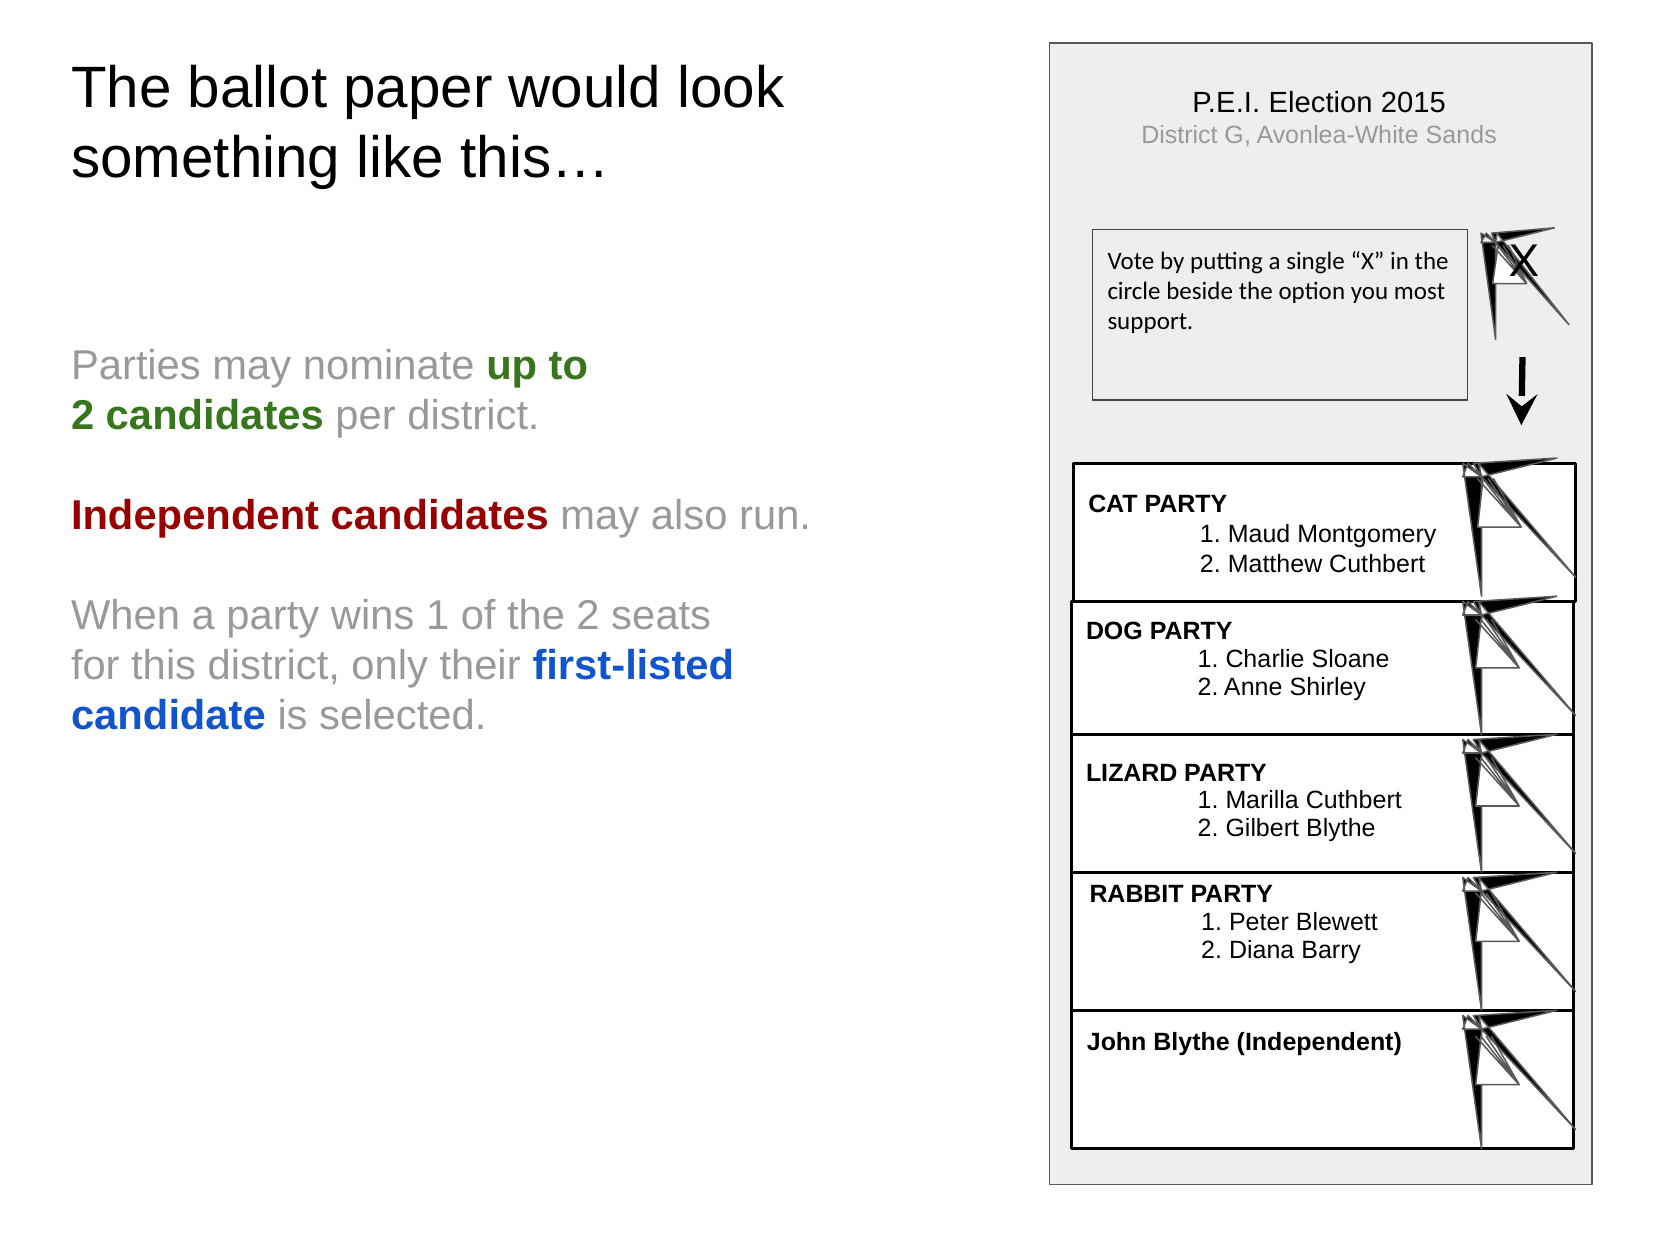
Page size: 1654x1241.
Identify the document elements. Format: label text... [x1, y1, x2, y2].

text_box LIZARD PARTY 1. Marilla Cuthbert 2. Gilbert Blythe [1071, 750, 1418, 851]
text_box RABBIT PARTY 1. Peter Blewett 2. Diana Barry [1074, 872, 1394, 981]
text_box [1049, 42, 1593, 1185]
text_box P.E.I. Election 2015 District G, Avonlea-White Sands [1085, 68, 1554, 222]
text_box X [1493, 222, 1547, 279]
text_box CAT PARTY 1. Maud Montgomery 2. Matthew Cuthbert [1073, 472, 1458, 591]
text_box John Blythe (Independent) [1072, 1019, 1418, 1064]
text_box DOG PARTY 1. Charlie Sloane 2. Anne Shirley [1071, 609, 1406, 709]
text_box Parties may nominate up to 2 candidates per district. Independent candidates may also run. When a party wins 1 of the 2 seats for this district, only their first-listed candidate is selected. [56, 322, 923, 1149]
text_box Vote by putting a single “X” in the circle beside the option you most support. [1092, 229, 1468, 401]
title The ballot paper would look something like this… [56, 33, 835, 289]
